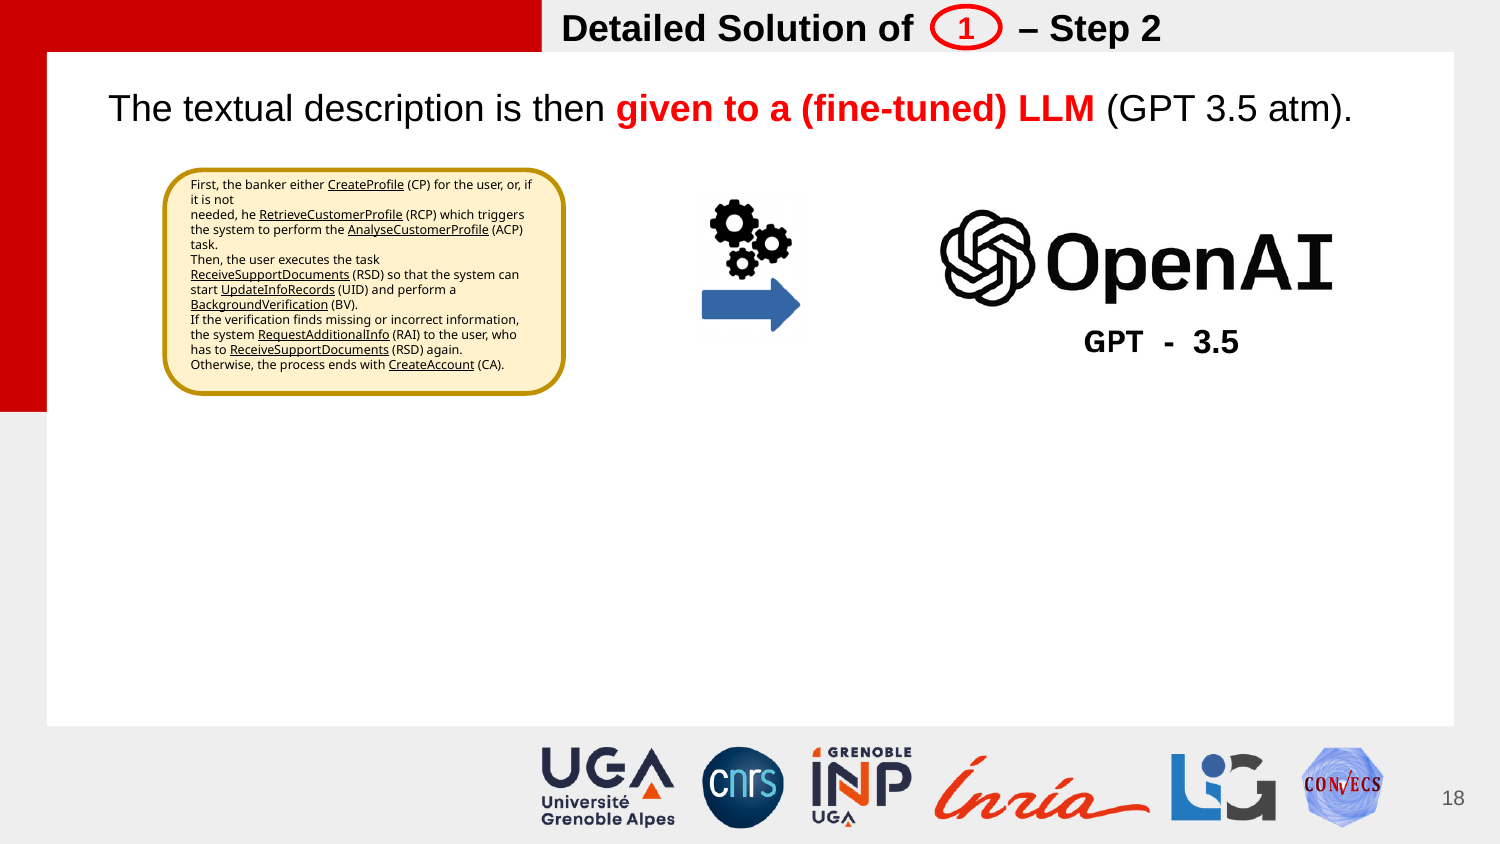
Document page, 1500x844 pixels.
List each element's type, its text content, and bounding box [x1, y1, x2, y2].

picture [0, 0, 1500, 844]
slide_number <numéro> [1389, 764, 1480, 830]
text_box 1 [932, 6, 1001, 49]
text_box First, the banker either CreateProfile (CP) for the user, or, if it is not needed, he RetrieveCustomerProfile (RCP) which triggers the system to perform the AnalyseCustomerProfile (ACP) task. Then, the user executes the task ReceiveSupportDocuments (RSD) so that the system can start UpdateInfoRecords (UID) and perform a BackgroundVerification (BV). If the verification finds missing or incorrect information, the system RequestAdditionalInfo (RAI) to the user, who has to ReceiveSupportDocuments (RSD) again. Otherwise, the process ends with CreateAccount (CA). [164, 169, 564, 394]
text_box Detailed Solution of – Step 2 [546, 0, 1441, 55]
text_box The textual description is then given to a (fine-tuned) LLM (GPT 3.5 atm). [93, 80, 1377, 136]
text_box - 3.5 [1148, 304, 1362, 370]
